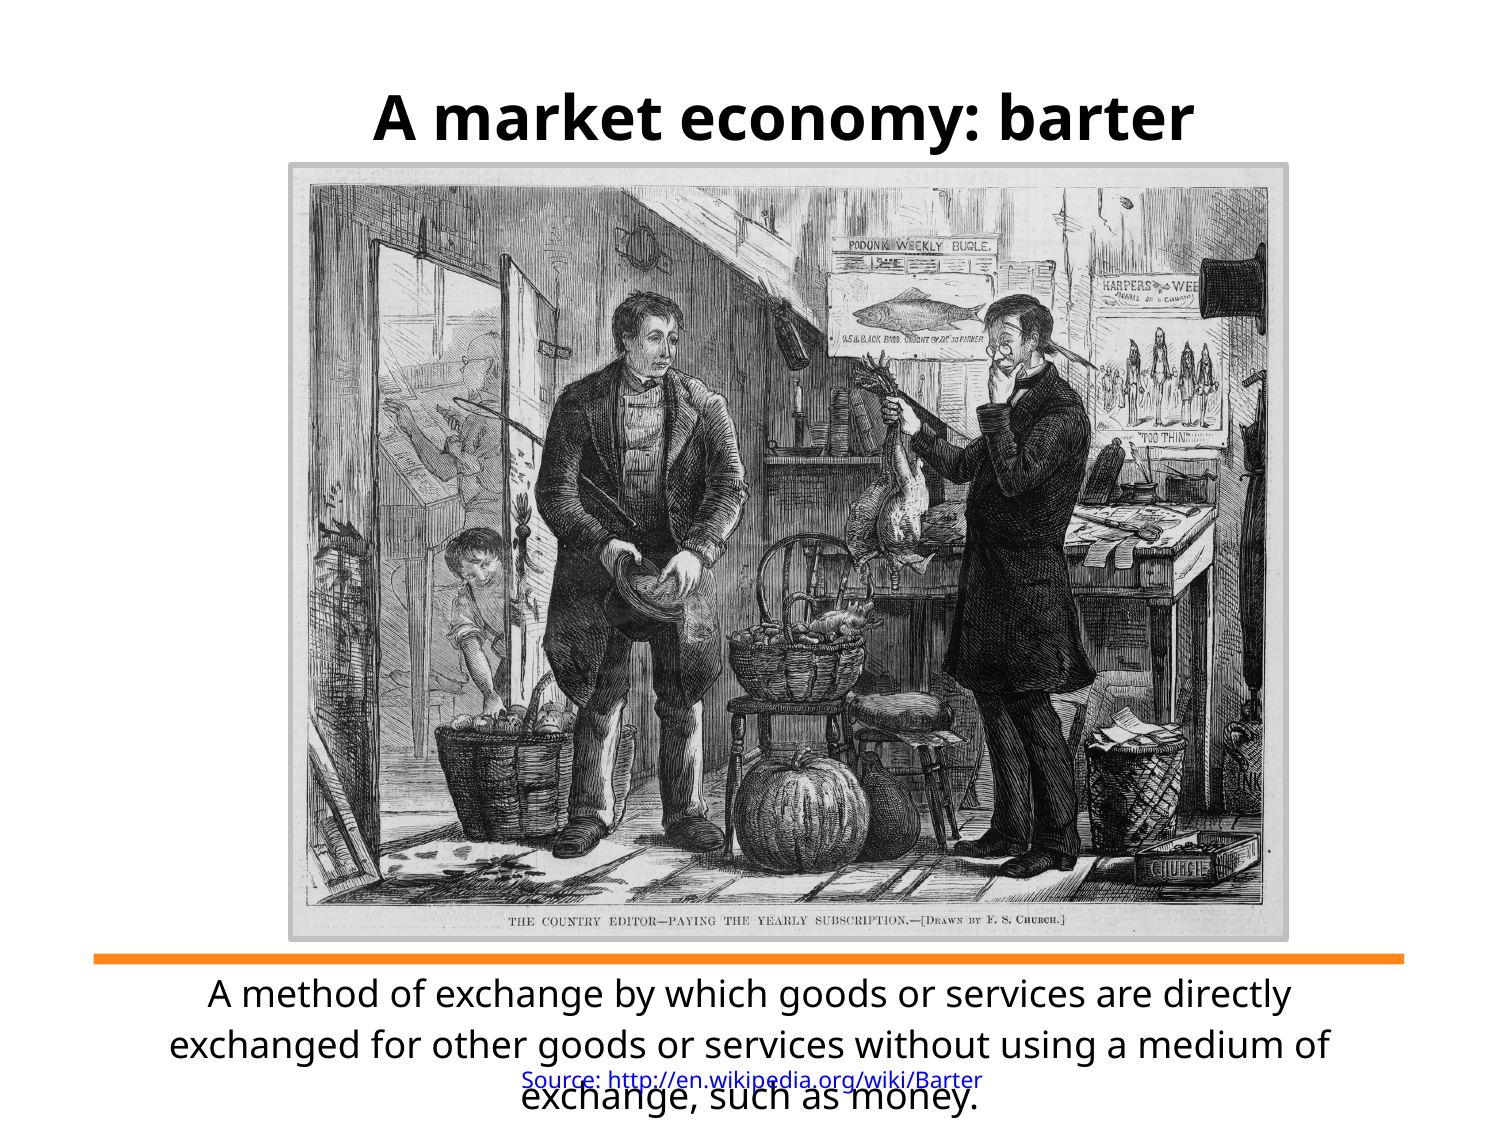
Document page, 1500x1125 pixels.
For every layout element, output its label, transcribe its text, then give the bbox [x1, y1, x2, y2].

text_box Source: http://en.wikipedia.org/wiki/Barter [506, 1056, 925, 1098]
title A market economy: barter [110, 44, 1461, 188]
picture [0, 0, 1500, 1125]
text_box A method of exchange by which goods or services are directly exchanged for other goods or services without using a medium of exchange, such as money. [102, 960, 1398, 1064]
